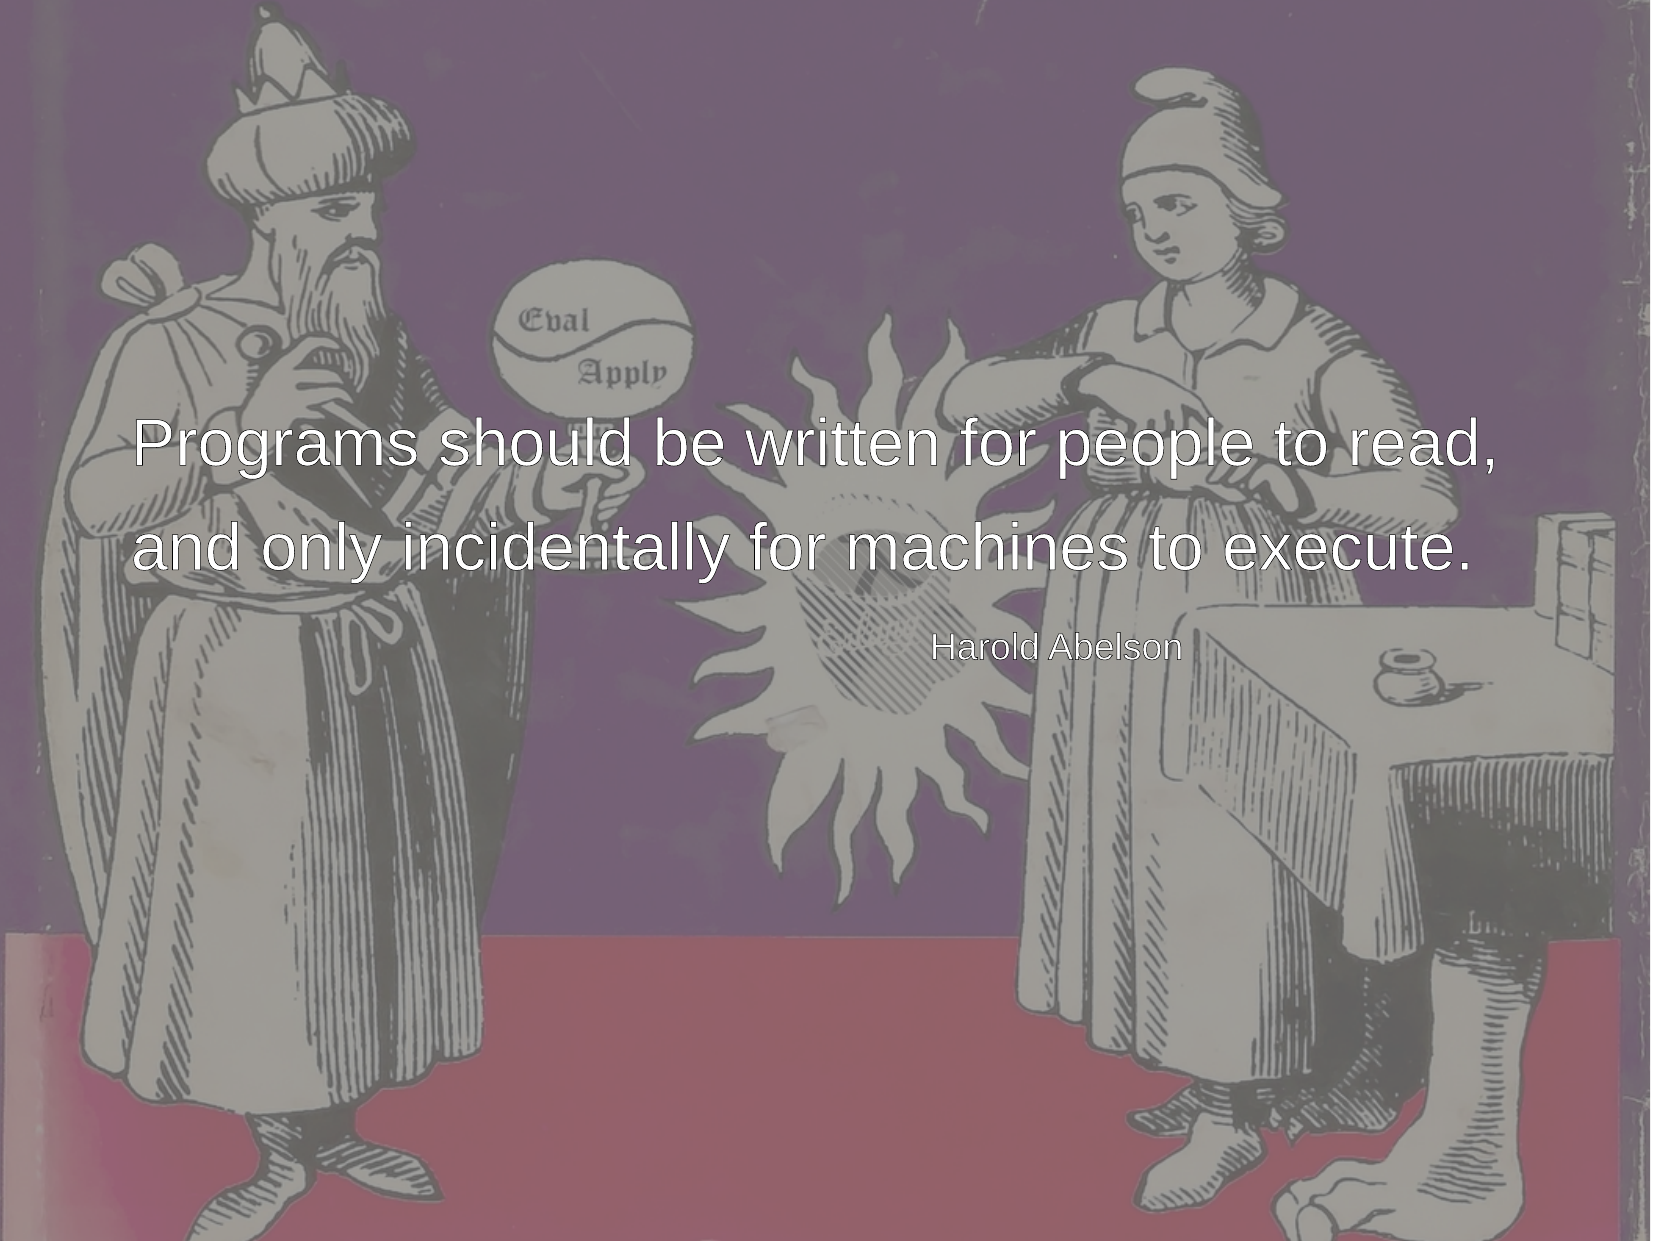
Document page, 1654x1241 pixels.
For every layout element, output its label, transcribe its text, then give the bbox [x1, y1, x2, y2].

list Programs should be written for people to read, and only incidentally for machines to execute. [60, 405, 1606, 670]
text_box Harold Abelson [915, 618, 1486, 676]
picture [0, 0, 1651, 1241]
